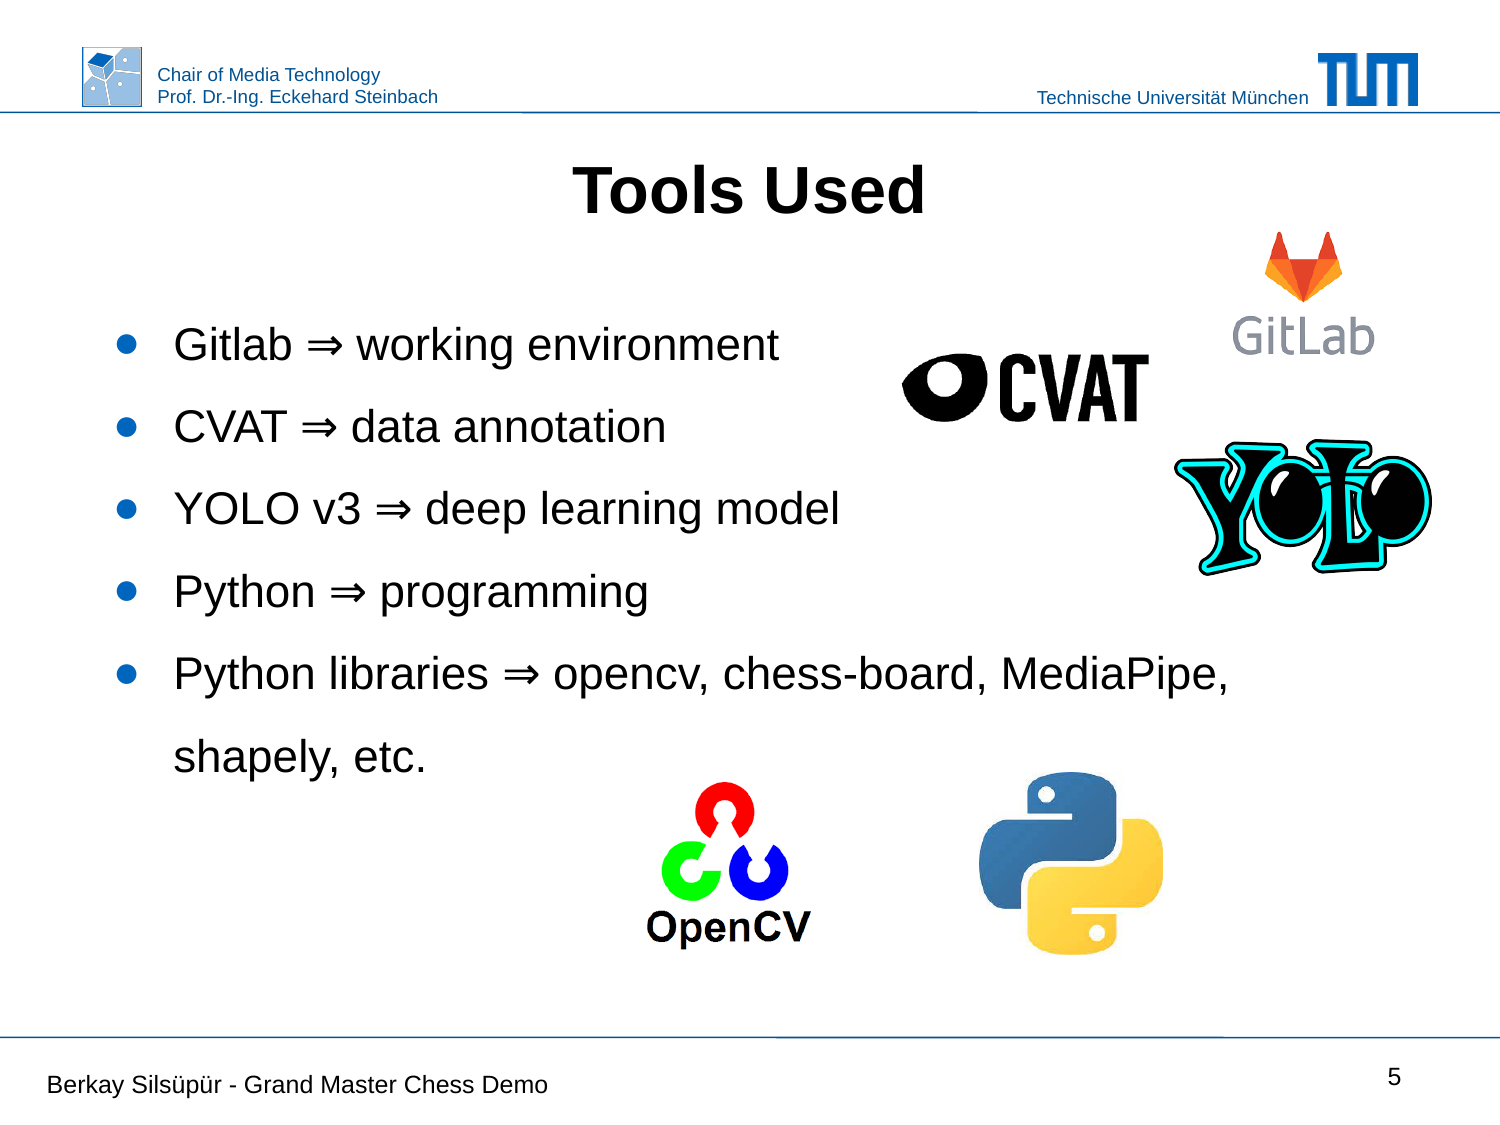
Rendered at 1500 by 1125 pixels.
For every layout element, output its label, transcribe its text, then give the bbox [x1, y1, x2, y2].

text_box Berkay Silsüpür - Grand Master Chess Demo [31, 1053, 845, 1114]
picture [1318, 53, 1418, 106]
picture [1174, 439, 1432, 577]
picture [620, 765, 845, 963]
picture [82, 47, 142, 107]
slide_number <number> [1220, 1050, 1417, 1100]
title Tools Used [83, 139, 1417, 239]
picture [893, 334, 1163, 440]
picture [979, 772, 1163, 955]
picture [1204, 203, 1402, 382]
list Gitlab ⇒ working environment CVAT ⇒ data annotation YOLO v3 ⇒ deep learning model Python ⇒ programming Python libraries ⇒ opencv, chess-board, MediaPipe, shapely, etc. [83, 279, 1417, 1013]
